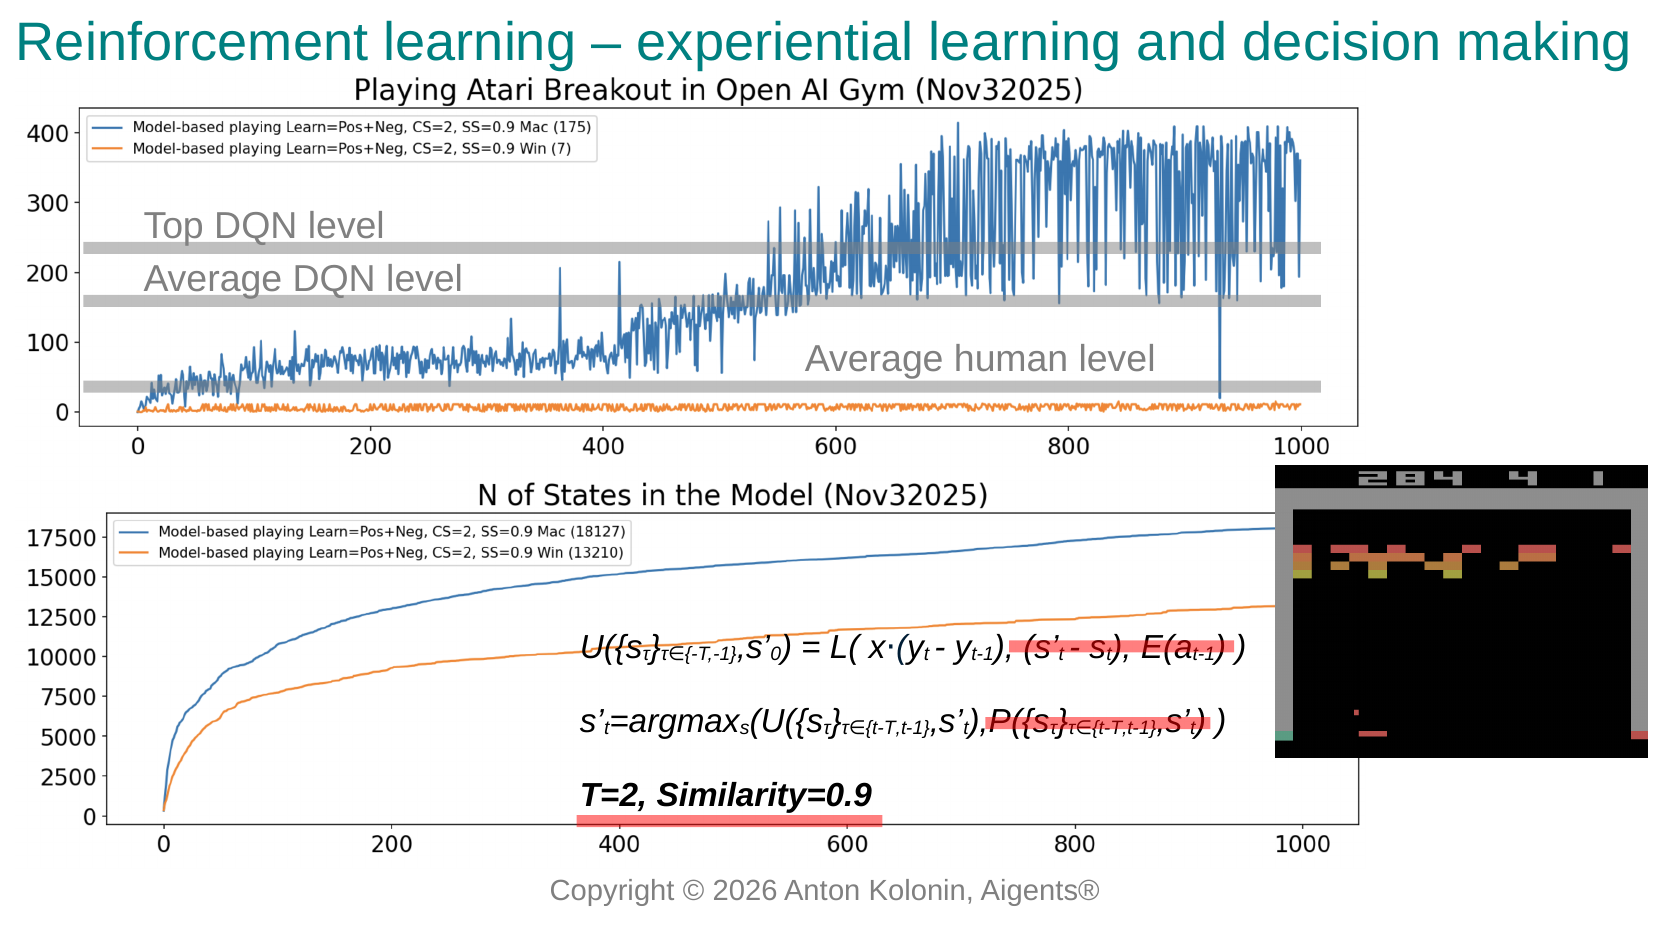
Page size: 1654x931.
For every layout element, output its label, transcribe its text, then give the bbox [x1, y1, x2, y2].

text_box Average human level [790, 329, 1172, 387]
text_box Reinforcement learning – experiential learning and decision making [0, 2, 1651, 82]
text_box U({sτ}τ∈{-Τ,-1}​,s’0) = L( x⋅(yt - yt-1), (s’t - st), E(at-1) ) s’t=argmaxs(U({sτ}τ∈{t-Τ,t-1}​,s’t),P({sτ}τ∈{t-Τ,t-1}​,s’t) ) T=2, Similarity=0.9 [518, 621, 1382, 822]
text_box Average DQN level [128, 254, 511, 307]
text_box Top DQN level [128, 196, 511, 254]
picture [15, 82, 1648, 869]
